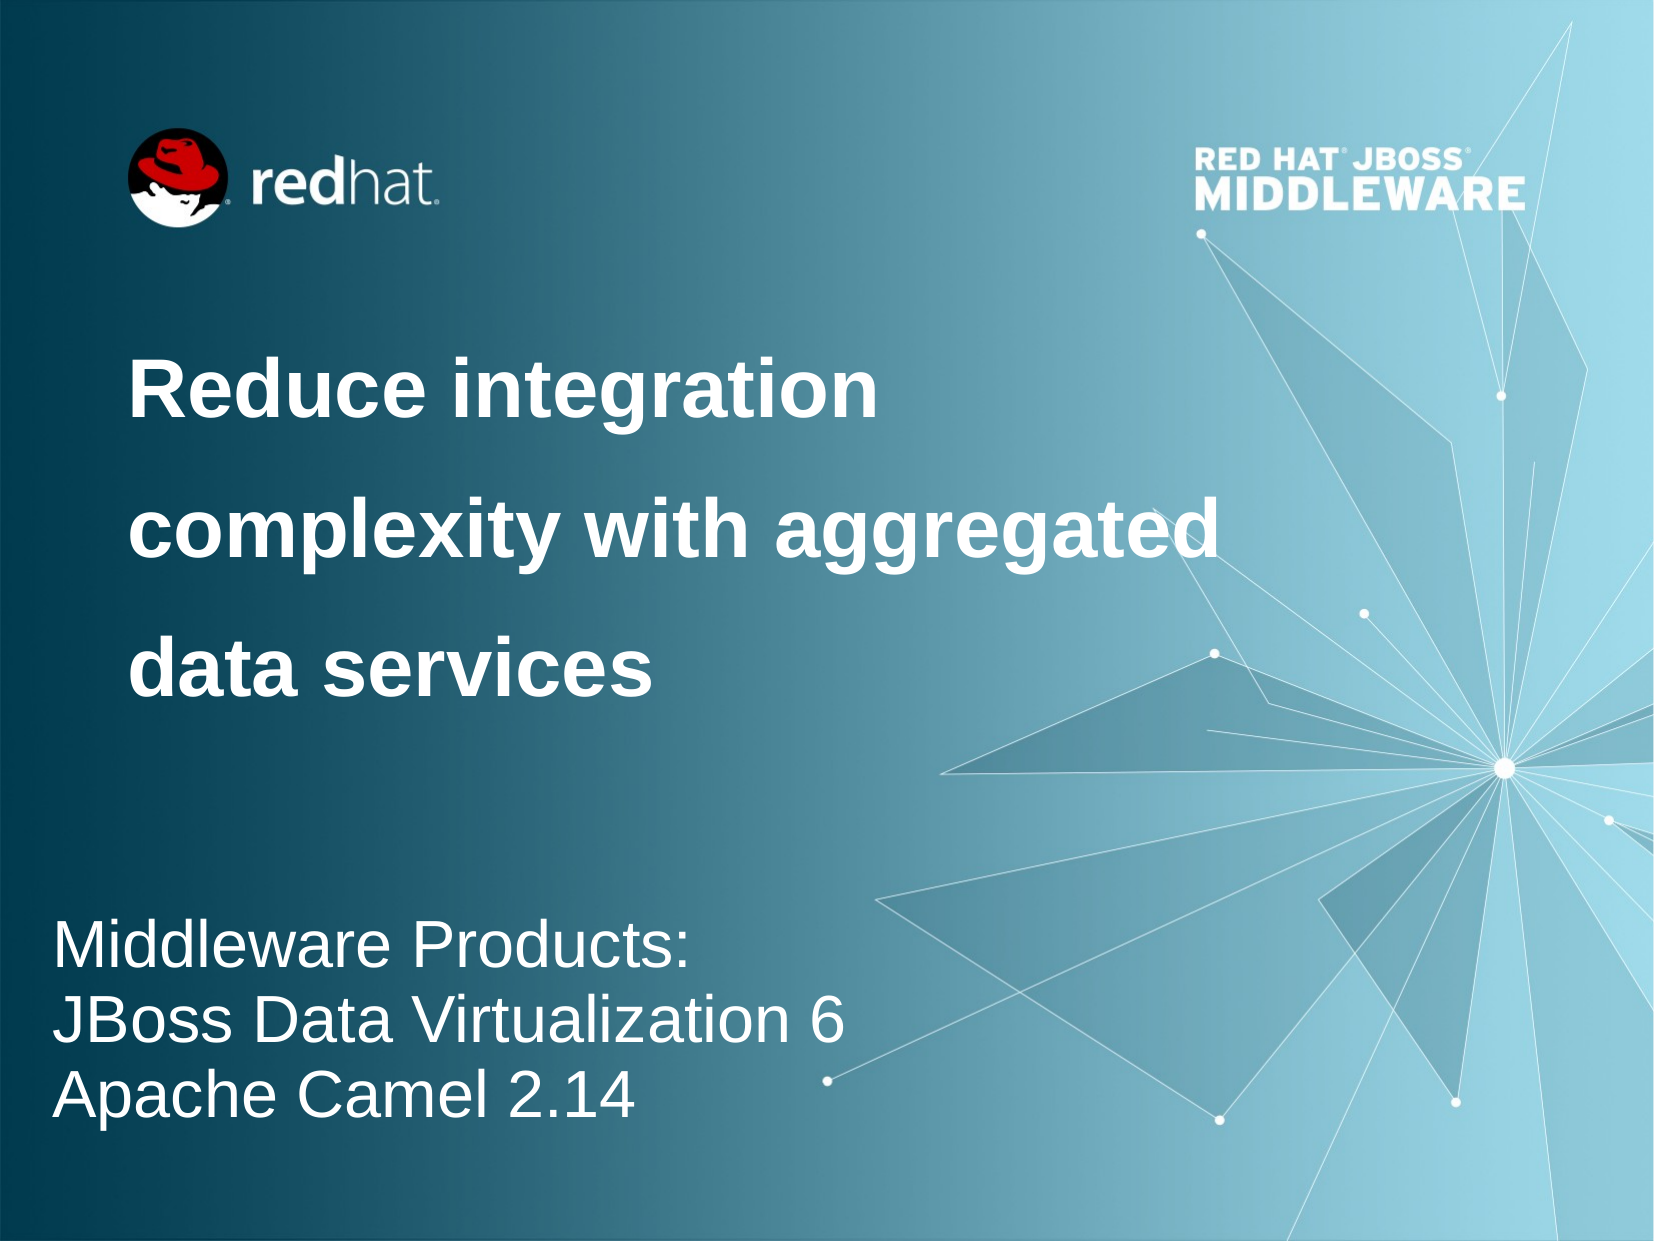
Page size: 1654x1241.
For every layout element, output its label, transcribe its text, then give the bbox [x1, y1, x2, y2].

text_box Reduce integration complexity with aggregated data services [112, 288, 1351, 788]
text_box Middleware Products: JBoss Data Virtualization 6 Apache Camel 2.14 [37, 900, 1426, 1214]
picture [106, 0, 1654, 1241]
